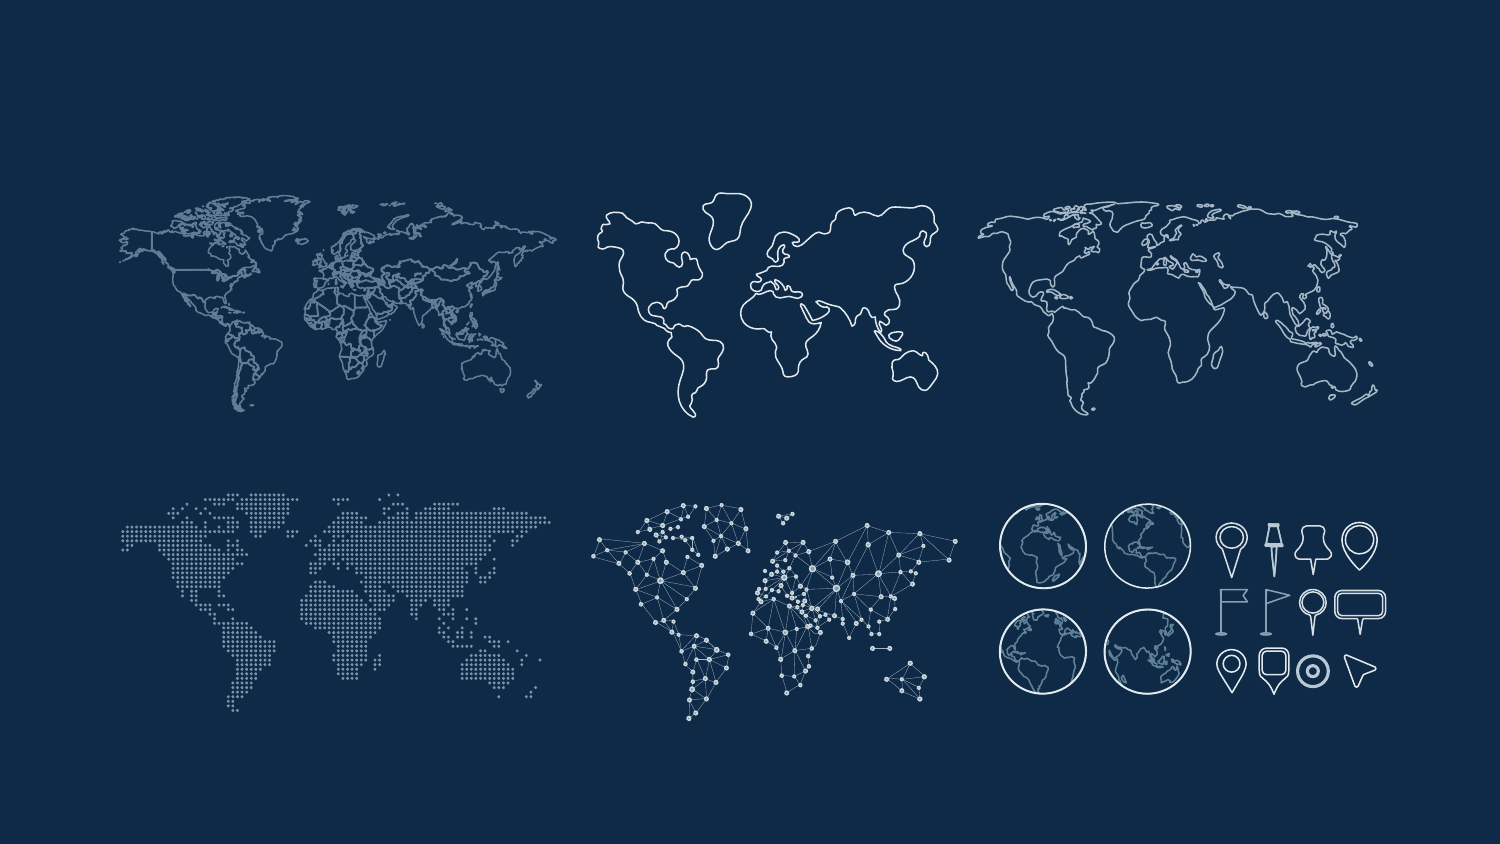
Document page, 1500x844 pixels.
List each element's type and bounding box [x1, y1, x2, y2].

text_box [483, 516, 487, 529]
text_box [272, 493, 276, 506]
text_box [756, 597, 764, 605]
text_box [176, 520, 184, 529]
text_box [497, 507, 505, 515]
text_box [332, 617, 340, 625]
text_box [815, 625, 823, 636]
text_box [497, 672, 505, 680]
text_box [231, 516, 239, 529]
text_box [387, 594, 395, 607]
text_box [240, 626, 253, 639]
text_box [474, 530, 482, 538]
text_box [350, 562, 363, 570]
text_box [185, 548, 193, 561]
text_box [373, 539, 386, 547]
text_box [699, 562, 705, 569]
text_box [240, 672, 253, 680]
text_box [277, 493, 285, 506]
text_box [341, 516, 349, 529]
text_box [437, 594, 441, 612]
text_box [254, 507, 262, 515]
text_box [713, 679, 719, 686]
text_box [410, 530, 418, 538]
text_box [350, 663, 363, 671]
text_box [661, 617, 667, 624]
text_box [451, 585, 459, 593]
text_box [194, 594, 198, 607]
text_box [442, 594, 450, 616]
text_box [908, 569, 918, 576]
text_box [442, 571, 450, 584]
text_box [350, 640, 363, 648]
text_box [309, 562, 317, 570]
text_box [410, 516, 418, 529]
text_box [300, 617, 308, 625]
text_box [875, 570, 883, 578]
text_box [442, 630, 450, 639]
text_box [497, 516, 505, 529]
text_box [451, 548, 459, 561]
text_box [795, 598, 809, 619]
text_box [217, 548, 221, 561]
text_box [396, 571, 404, 584]
text_box [341, 640, 349, 648]
text_box [350, 594, 363, 616]
text_box [419, 530, 427, 538]
text_box [488, 672, 496, 680]
text_box [364, 562, 372, 570]
text_box [231, 704, 239, 713]
text_box [870, 645, 876, 652]
text_box [641, 540, 648, 547]
text_box [373, 548, 386, 561]
text_box [474, 516, 482, 529]
text_box [300, 594, 308, 616]
text_box [194, 548, 198, 561]
text_box [778, 656, 784, 663]
text_box [396, 530, 404, 538]
text_box [185, 571, 193, 584]
text_box [373, 530, 386, 538]
text_box [419, 539, 427, 547]
text_box [488, 530, 496, 538]
text_box [373, 617, 382, 625]
text_box [341, 626, 349, 639]
text_box [405, 516, 409, 529]
text_box [657, 577, 664, 585]
text_box [332, 497, 340, 506]
text_box [419, 585, 427, 593]
text_box [222, 548, 230, 561]
text_box [199, 530, 207, 538]
text_box [853, 617, 864, 627]
text_box [833, 538, 839, 545]
text_box [529, 516, 537, 529]
text_box [850, 572, 856, 579]
text_box [332, 585, 340, 593]
text_box [474, 539, 482, 547]
text_box [263, 507, 271, 515]
text_box [428, 594, 436, 607]
text_box [460, 548, 464, 561]
text_box [410, 571, 418, 584]
text_box [185, 539, 193, 547]
text_box [341, 530, 349, 538]
text_box [451, 516, 459, 529]
text_box [387, 539, 395, 547]
text_box [442, 516, 450, 529]
text_box [809, 605, 821, 612]
text_box [286, 530, 294, 538]
text_box [231, 640, 239, 648]
text_box [231, 617, 239, 625]
text_box [428, 562, 441, 570]
text_box [240, 681, 253, 694]
text_box [886, 529, 892, 536]
text_box [952, 538, 958, 545]
text_box [419, 562, 427, 570]
text_box [460, 516, 464, 529]
text_box [840, 616, 845, 626]
text_box [782, 629, 789, 636]
text_box [465, 548, 473, 561]
text_box [176, 548, 184, 561]
text_box [754, 586, 762, 596]
text_box [222, 640, 230, 648]
text_box [350, 658, 363, 662]
text_box [410, 539, 418, 547]
text_box [327, 548, 331, 561]
text_box [309, 617, 317, 625]
text_box [497, 681, 505, 690]
text_box [263, 640, 271, 648]
text_box [419, 548, 427, 561]
text_box [653, 619, 659, 626]
text_box [437, 516, 441, 529]
text_box [437, 548, 441, 561]
text_box [341, 672, 349, 680]
text_box [332, 626, 340, 639]
text_box [451, 640, 459, 648]
text_box [784, 590, 801, 604]
text_box [405, 571, 409, 584]
text_box [199, 603, 207, 612]
text_box [222, 516, 230, 529]
text_box [176, 539, 184, 547]
text_box [309, 539, 317, 547]
text_box [332, 562, 340, 570]
text_box [254, 640, 262, 648]
text_box [364, 617, 372, 625]
text_box [803, 664, 812, 674]
text_box [272, 516, 276, 529]
text_box [442, 507, 450, 515]
text_box [396, 516, 404, 529]
text_box [497, 663, 505, 671]
text_box [194, 571, 198, 584]
text_box [231, 681, 239, 694]
text_box [231, 539, 239, 547]
text_box [373, 562, 386, 570]
text_box [706, 656, 712, 663]
text_box [332, 594, 340, 616]
text_box [451, 530, 459, 538]
text_box [428, 516, 436, 529]
text_box [686, 715, 692, 722]
text_box [832, 584, 841, 593]
text_box [800, 539, 806, 546]
text_box [309, 594, 317, 616]
text_box [217, 571, 221, 584]
text_box [373, 594, 386, 616]
text_box [231, 695, 239, 703]
text_box [451, 539, 459, 547]
text_box [488, 681, 496, 690]
text_box [506, 516, 514, 529]
text_box [474, 663, 482, 671]
text_box [515, 516, 519, 529]
text_box [428, 571, 436, 584]
text_box [231, 493, 239, 502]
text_box [167, 507, 175, 515]
text_box [364, 626, 372, 639]
text_box [318, 594, 326, 616]
text_box [387, 516, 395, 529]
text_box [249, 516, 253, 529]
text_box [332, 649, 340, 657]
text_box [396, 548, 404, 561]
text_box [309, 585, 317, 593]
text_box [442, 548, 450, 561]
text_box [221, 626, 230, 639]
text_box [185, 516, 193, 529]
text_box [341, 497, 349, 502]
text_box [364, 585, 372, 593]
text_box [231, 562, 239, 570]
text_box [254, 649, 262, 657]
text_box [373, 626, 382, 635]
text_box [396, 585, 404, 593]
text_box [701, 523, 707, 530]
text_box [410, 594, 418, 616]
text_box [176, 571, 184, 584]
text_box [254, 516, 262, 529]
text_box [350, 649, 363, 657]
text_box [428, 530, 436, 538]
text_box [254, 530, 262, 538]
text_box [410, 585, 418, 593]
text_box [844, 559, 851, 566]
text_box [644, 517, 650, 524]
text_box [350, 539, 363, 547]
text_box [465, 663, 473, 671]
text_box [208, 548, 216, 561]
text_box [121, 539, 129, 547]
text_box [735, 540, 741, 547]
text_box [674, 606, 680, 613]
text_box [465, 672, 473, 680]
text_box [451, 562, 459, 570]
text_box [488, 571, 496, 580]
text_box [419, 594, 427, 607]
text_box [240, 507, 253, 515]
text_box [474, 649, 482, 657]
text_box [350, 626, 363, 639]
text_box [776, 582, 784, 594]
text_box [185, 585, 193, 593]
text_box [373, 571, 386, 584]
text_box [231, 548, 239, 561]
text_box [185, 562, 193, 570]
text_box [686, 697, 693, 703]
text_box [396, 539, 404, 547]
text_box [387, 548, 395, 561]
text_box [364, 530, 372, 538]
text_box [341, 617, 349, 625]
text_box [887, 645, 893, 652]
text_box [520, 516, 528, 529]
text_box [647, 526, 653, 533]
text_box [341, 649, 349, 657]
text_box [442, 585, 450, 593]
text_box [373, 585, 386, 593]
text_box [419, 516, 427, 529]
text_box [130, 539, 138, 547]
text_box [176, 530, 184, 538]
text_box [199, 548, 207, 561]
text_box [208, 571, 216, 584]
text_box [144, 530, 152, 538]
text_box [805, 623, 813, 630]
text_box [483, 658, 496, 662]
text_box [460, 626, 464, 639]
text_box [176, 562, 184, 570]
text_box [286, 497, 294, 506]
text_box [419, 507, 427, 515]
text_box [318, 562, 326, 570]
text_box [332, 548, 340, 561]
text_box [405, 548, 409, 561]
text_box [130, 530, 138, 538]
text_box [387, 562, 395, 570]
text_box [660, 522, 668, 540]
text_box [770, 558, 780, 568]
text_box [738, 506, 744, 513]
text_box [801, 587, 809, 597]
text_box [693, 633, 700, 639]
text_box [217, 562, 230, 570]
text_box [410, 562, 418, 570]
text_box [318, 617, 326, 625]
text_box [428, 585, 436, 593]
text_box [864, 522, 870, 529]
text_box [208, 603, 216, 616]
text_box [465, 539, 473, 547]
text_box [254, 663, 262, 671]
text_box [364, 548, 372, 561]
text_box [780, 515, 790, 526]
text_box [692, 585, 699, 591]
text_box [428, 548, 436, 561]
text_box [769, 569, 780, 577]
text_box [373, 663, 382, 671]
text_box [318, 548, 326, 561]
text_box [442, 539, 450, 547]
text_box [277, 516, 285, 529]
text_box [410, 548, 418, 561]
text_box [428, 507, 436, 515]
text_box [465, 571, 469, 584]
text_box [332, 539, 340, 547]
text_box [703, 505, 709, 512]
text_box [474, 548, 482, 561]
text_box [153, 539, 161, 547]
text_box [474, 672, 482, 680]
text_box [222, 603, 230, 612]
text_box [364, 571, 372, 584]
text_box [596, 537, 603, 543]
text_box [332, 530, 340, 538]
text_box [240, 649, 253, 657]
text_box [208, 562, 216, 570]
text_box [813, 612, 838, 623]
text_box [442, 530, 450, 538]
text_box [231, 626, 239, 639]
text_box [350, 548, 363, 561]
text_box [167, 530, 175, 538]
text_box [865, 541, 871, 548]
text_box [387, 571, 395, 584]
text_box [254, 630, 262, 639]
text_box [199, 539, 207, 547]
text_box [396, 562, 404, 570]
text_box [373, 520, 386, 529]
text_box [240, 640, 253, 648]
text_box [231, 649, 239, 657]
text_box [222, 493, 230, 506]
text_box [888, 594, 898, 602]
text_box [332, 516, 340, 529]
text_box [341, 594, 349, 616]
text_box [543, 516, 551, 525]
text_box [167, 539, 175, 547]
text_box [713, 646, 720, 653]
text_box [465, 516, 473, 529]
text_box [121, 530, 129, 538]
text_box [341, 663, 349, 671]
text_box [350, 530, 363, 538]
text_box [277, 507, 285, 515]
text_box [341, 548, 349, 561]
text_box [167, 548, 175, 561]
text_box [263, 493, 271, 506]
text_box [185, 530, 193, 538]
text_box [263, 516, 271, 529]
text_box [437, 571, 441, 584]
text_box [208, 497, 216, 506]
text_box [240, 663, 248, 671]
text_box [442, 562, 450, 570]
text_box [364, 539, 372, 547]
text_box [240, 493, 253, 506]
text_box [176, 585, 184, 593]
text_box [451, 571, 459, 584]
text_box [808, 565, 817, 573]
text_box [240, 548, 249, 557]
text_box [488, 640, 496, 648]
text_box [199, 562, 207, 570]
text_box [488, 663, 496, 671]
text_box [318, 585, 326, 593]
text_box [153, 530, 161, 538]
text_box [341, 539, 349, 547]
text_box [387, 530, 395, 538]
text_box [419, 571, 427, 584]
text_box [679, 534, 688, 543]
text_box [633, 586, 639, 593]
text_box [689, 686, 696, 693]
text_box [350, 617, 363, 625]
text_box [488, 507, 496, 515]
text_box [350, 672, 359, 680]
text_box [460, 571, 464, 584]
text_box [332, 640, 340, 648]
text_box [364, 603, 372, 616]
text_box [783, 539, 789, 546]
text_box [465, 530, 473, 538]
text_box [781, 569, 788, 581]
text_box [254, 493, 262, 506]
text_box [520, 530, 528, 538]
text_box [428, 539, 436, 547]
text_box [327, 594, 331, 616]
text_box [350, 516, 363, 529]
text_box [222, 571, 230, 580]
text_box [199, 571, 207, 584]
text_box [263, 649, 271, 657]
text_box [488, 516, 496, 529]
